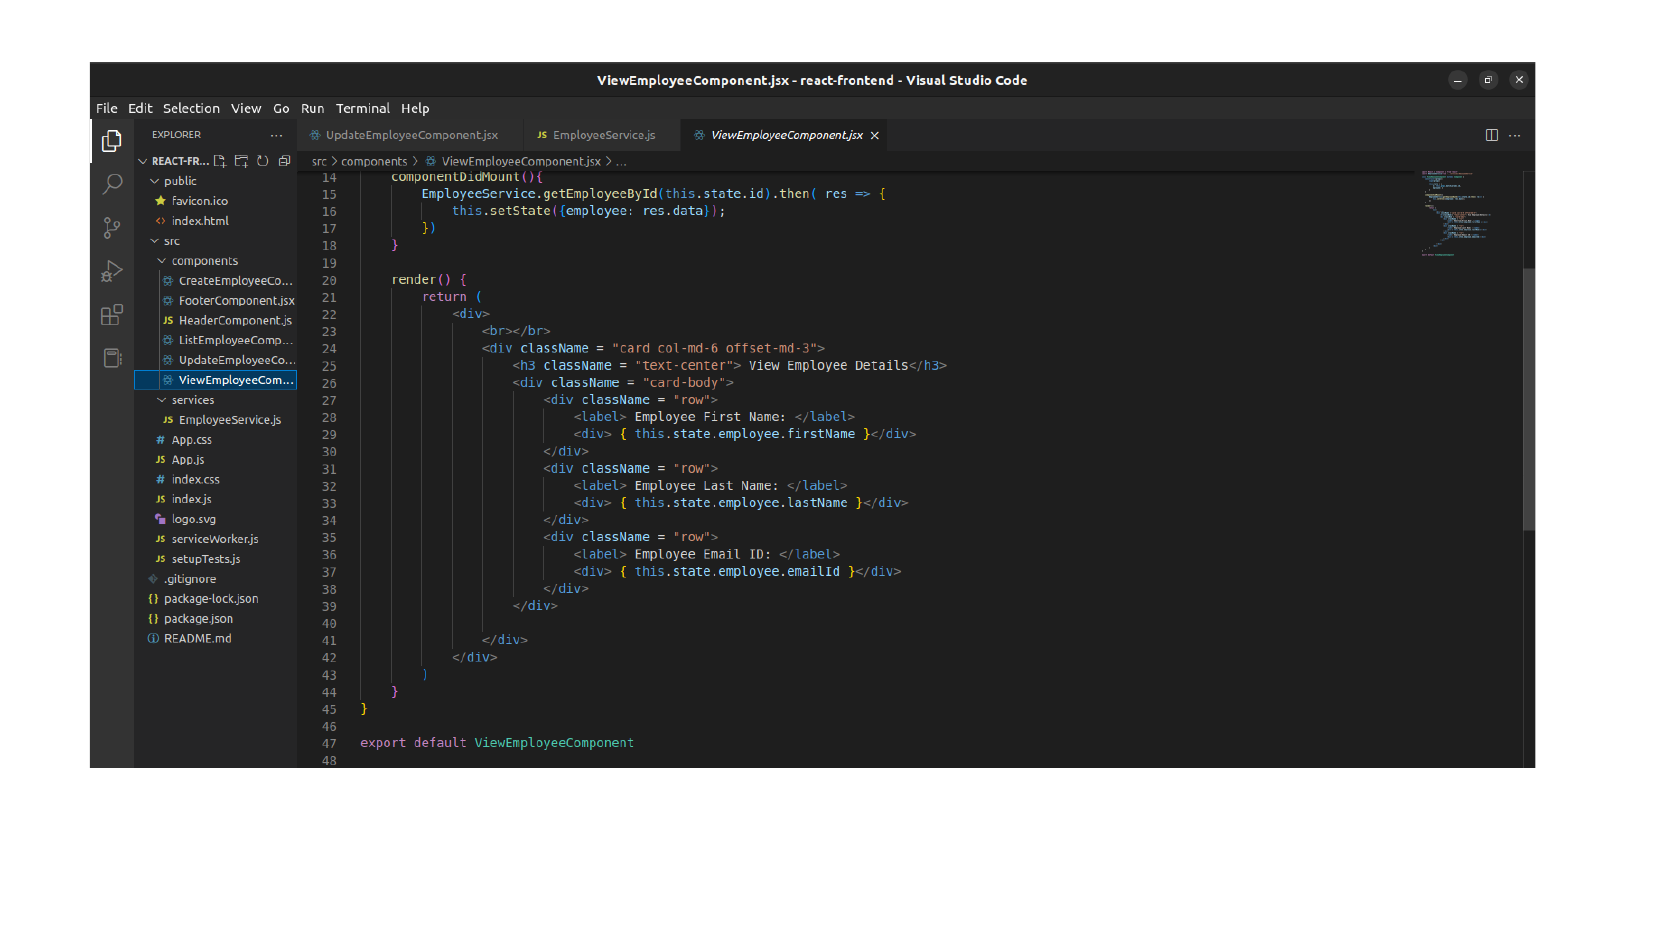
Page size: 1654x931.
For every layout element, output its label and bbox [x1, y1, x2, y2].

picture [89, 62, 1536, 768]
